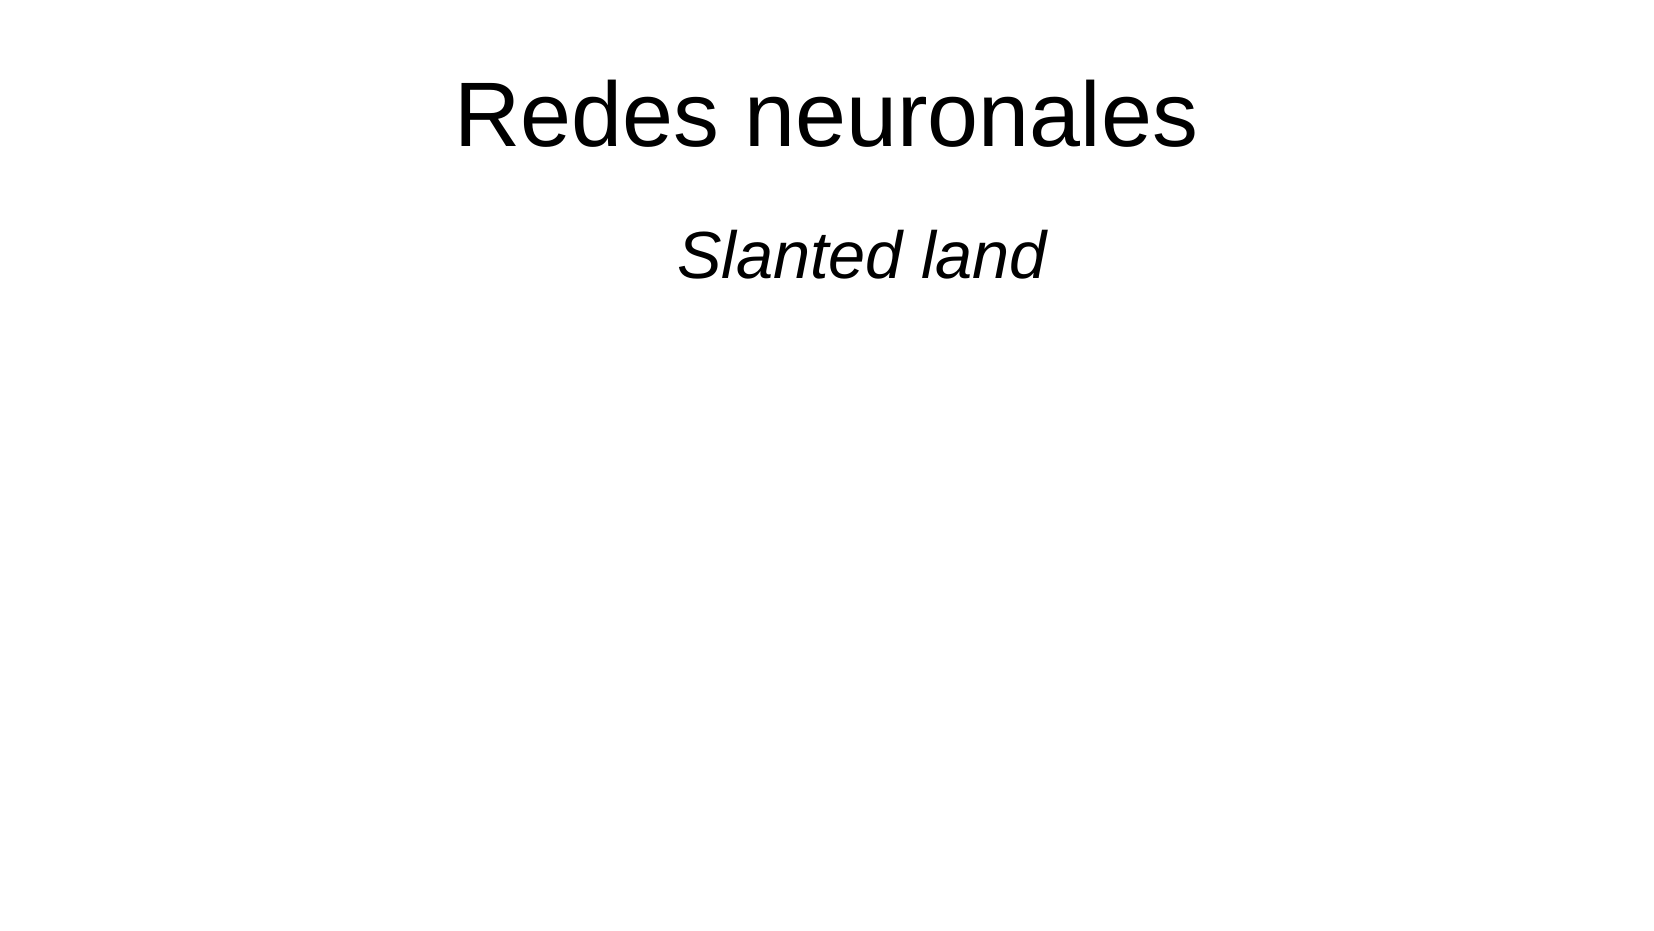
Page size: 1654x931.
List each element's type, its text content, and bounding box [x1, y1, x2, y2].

title Redes neuronales [82, 37, 1571, 193]
list Slanted land [82, 217, 1571, 758]
